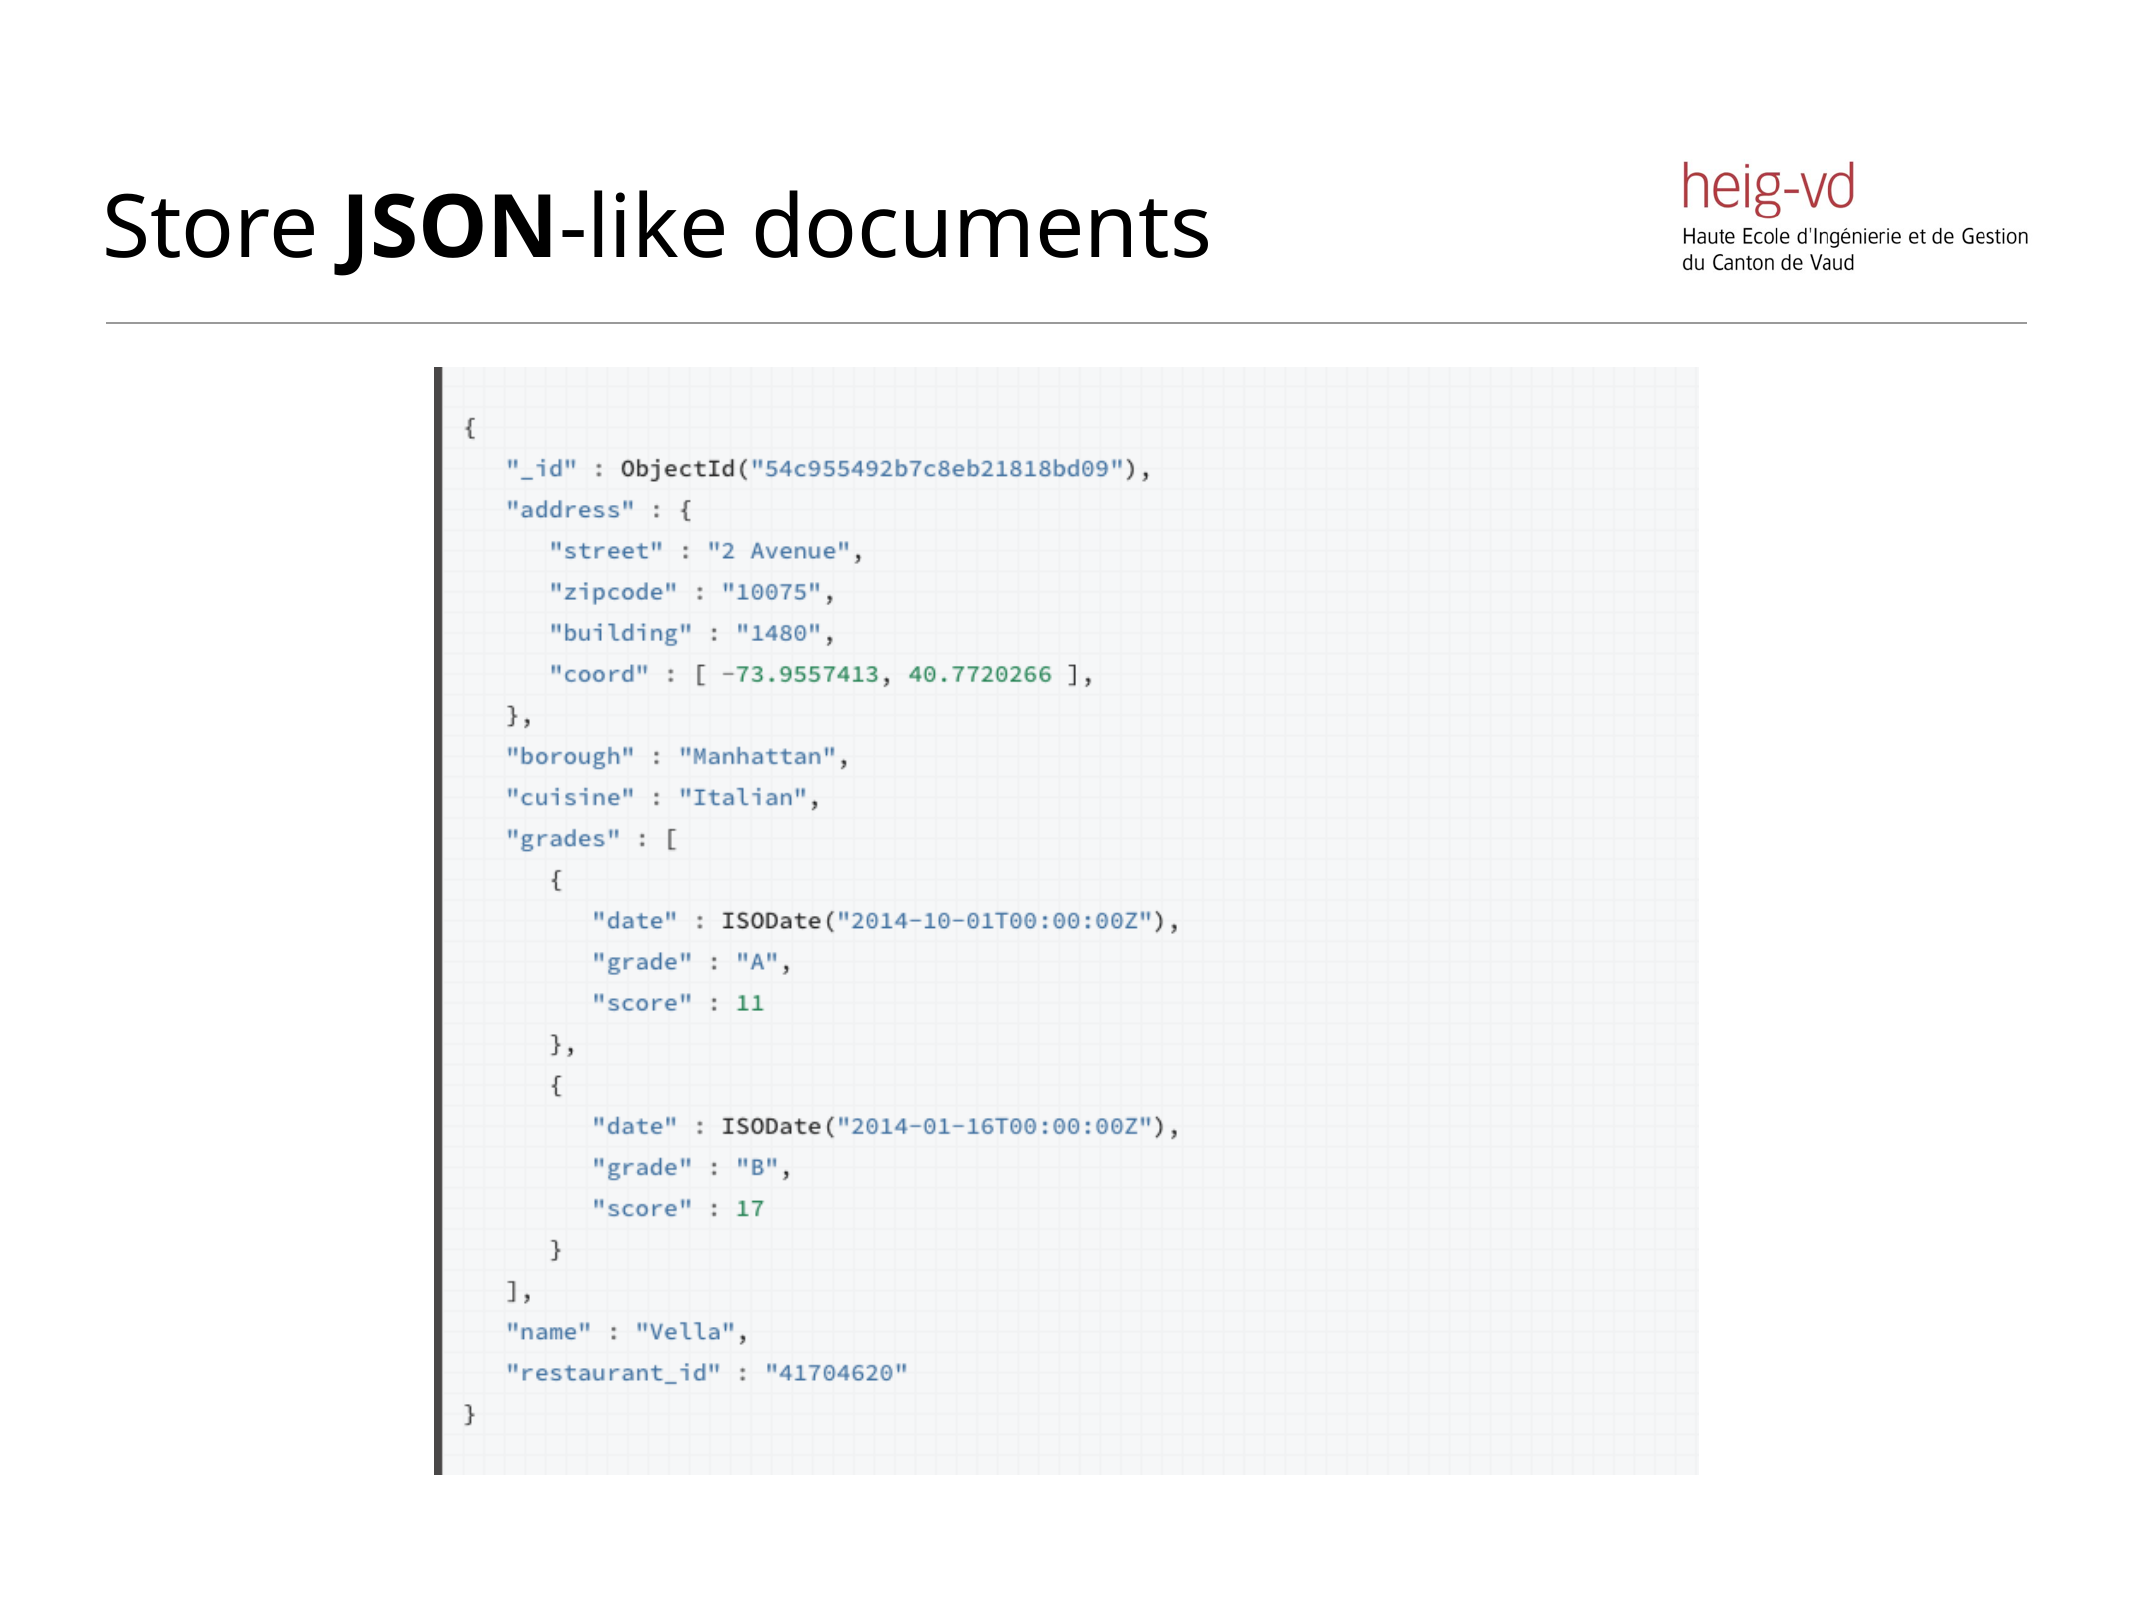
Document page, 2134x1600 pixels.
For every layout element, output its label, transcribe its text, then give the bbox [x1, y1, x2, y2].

title Store JSON-like documents [93, 54, 2040, 284]
picture [434, 367, 1699, 1475]
